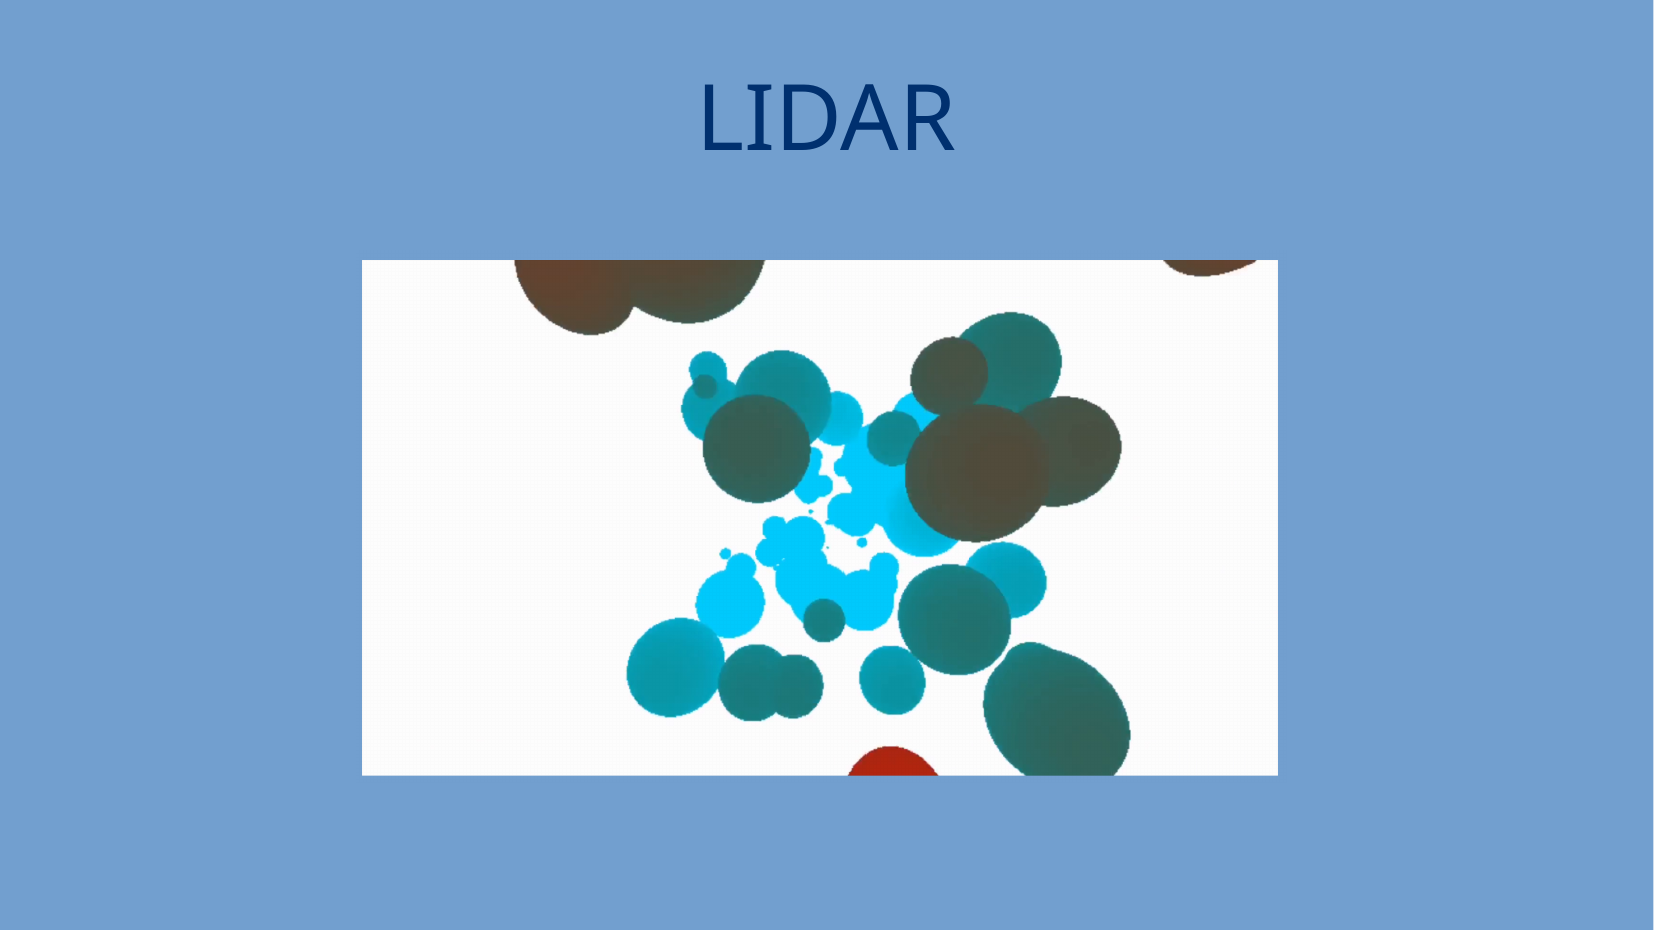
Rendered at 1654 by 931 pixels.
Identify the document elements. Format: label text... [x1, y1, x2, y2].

picture [356, 250, 1287, 783]
title LIDAR [82, 37, 1571, 193]
